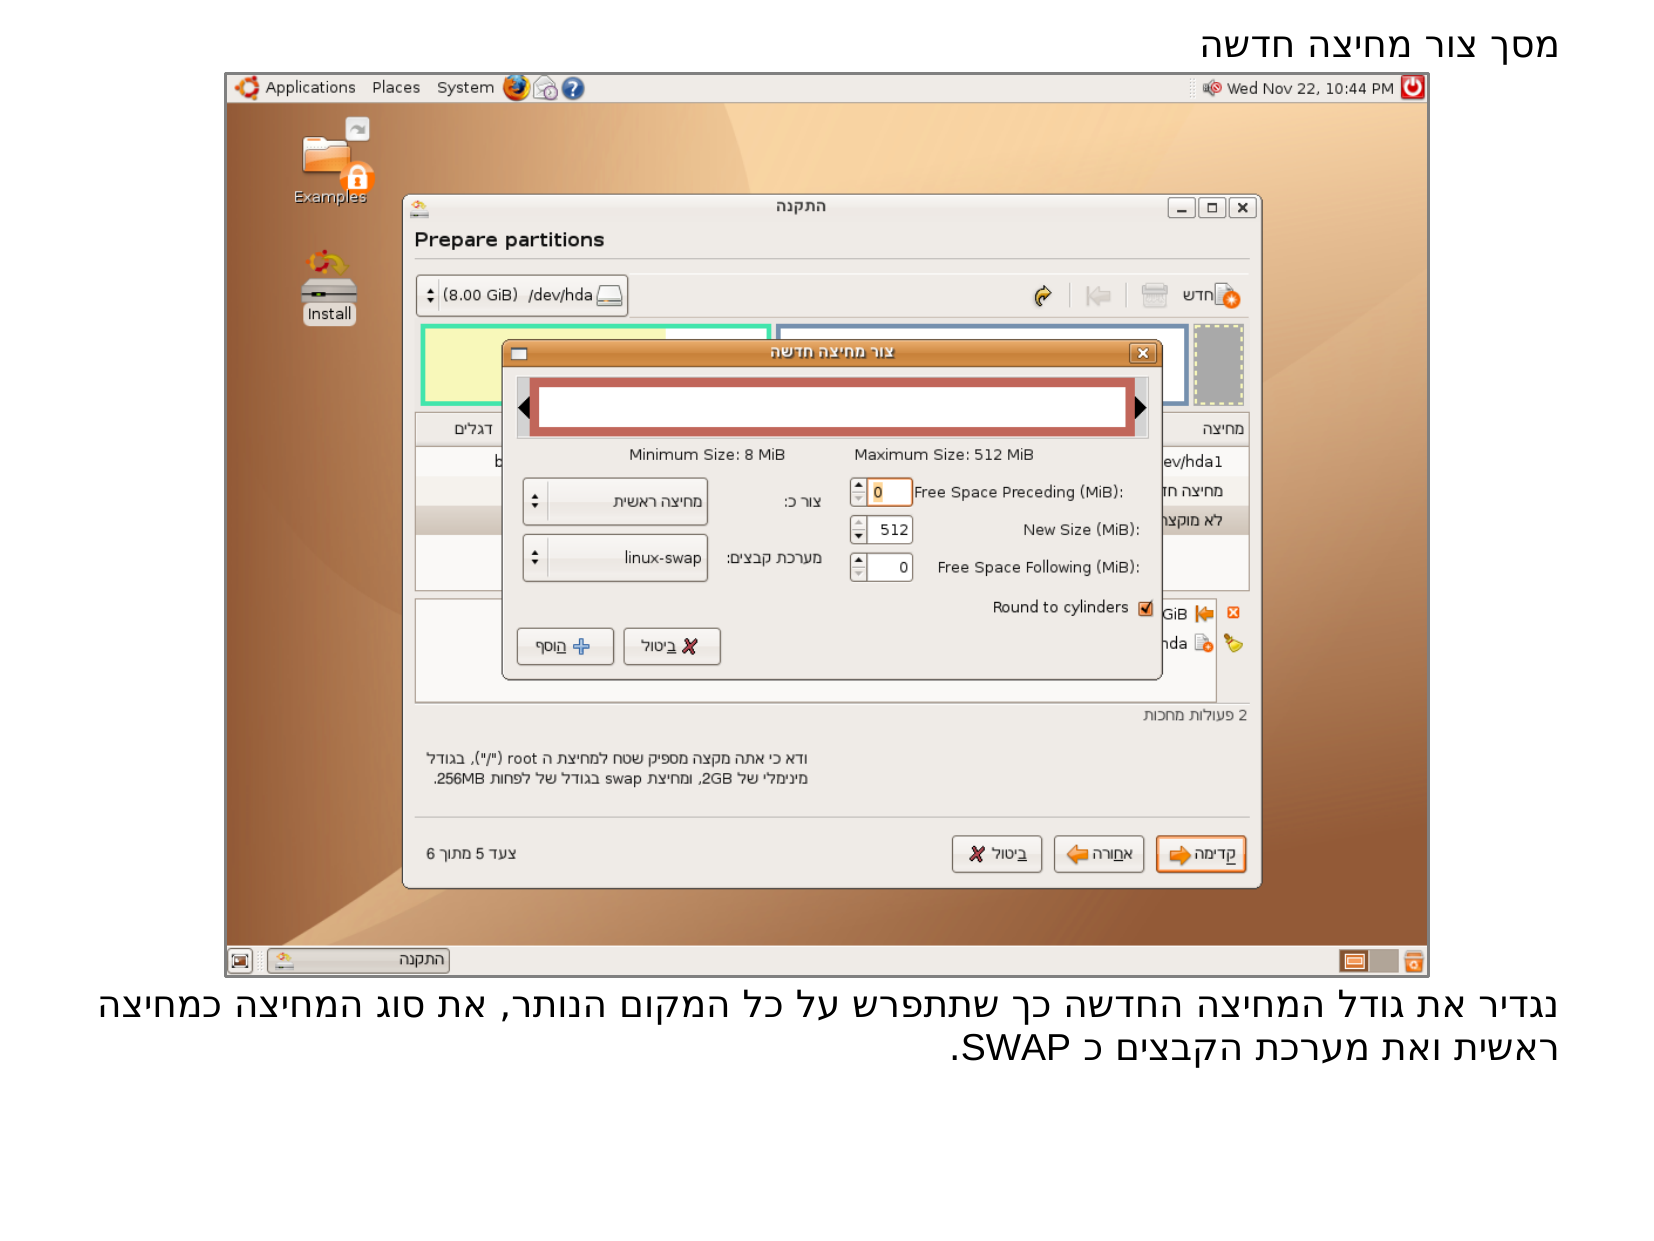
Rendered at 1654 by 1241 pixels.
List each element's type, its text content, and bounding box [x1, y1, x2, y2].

picture [226, 75, 1427, 976]
text_box נגדיר את גודל המחיצה החדשה כך שתתפרש על כל המקום הנותר, את סוג המחיצה כמחיצה ראשית ואת מערכת הקבצים כ SWAP. [75, 975, 1576, 1128]
text_box מסך צור מחיצה חדשה [225, 14, 1576, 76]
